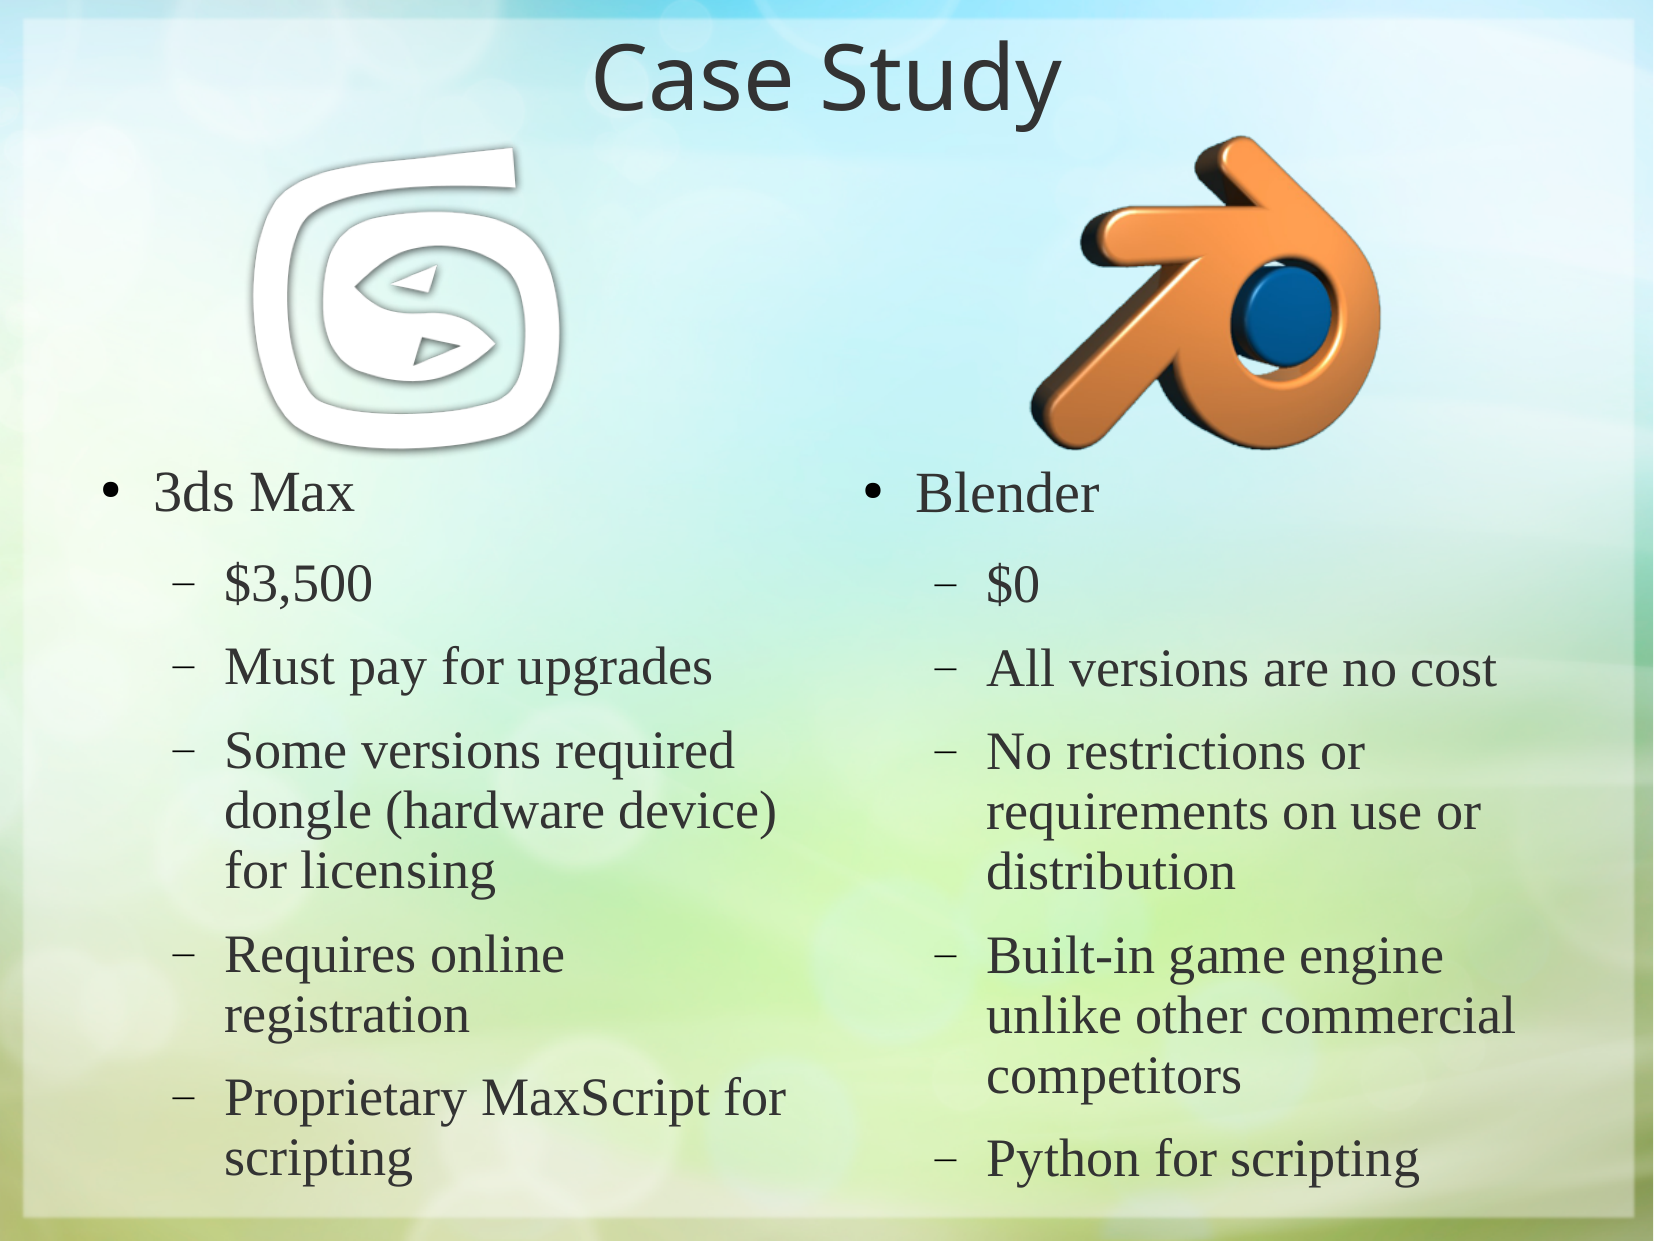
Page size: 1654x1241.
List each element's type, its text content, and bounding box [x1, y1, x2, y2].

picture [0, 0, 1654, 1241]
list 3ds Max $3,500 Must pay for upgrades Some versions required dongle (hardware device) for licensing Requires online registration Proprietary MaxScript for scripting [82, 458, 809, 1241]
list Blender $0 All versions are no cost No restrictions or requirements on use or distribution Built-in game engine unlike other commercial competitors Python for scripting [844, 460, 1571, 1189]
title Case Study [82, 0, 1571, 151]
